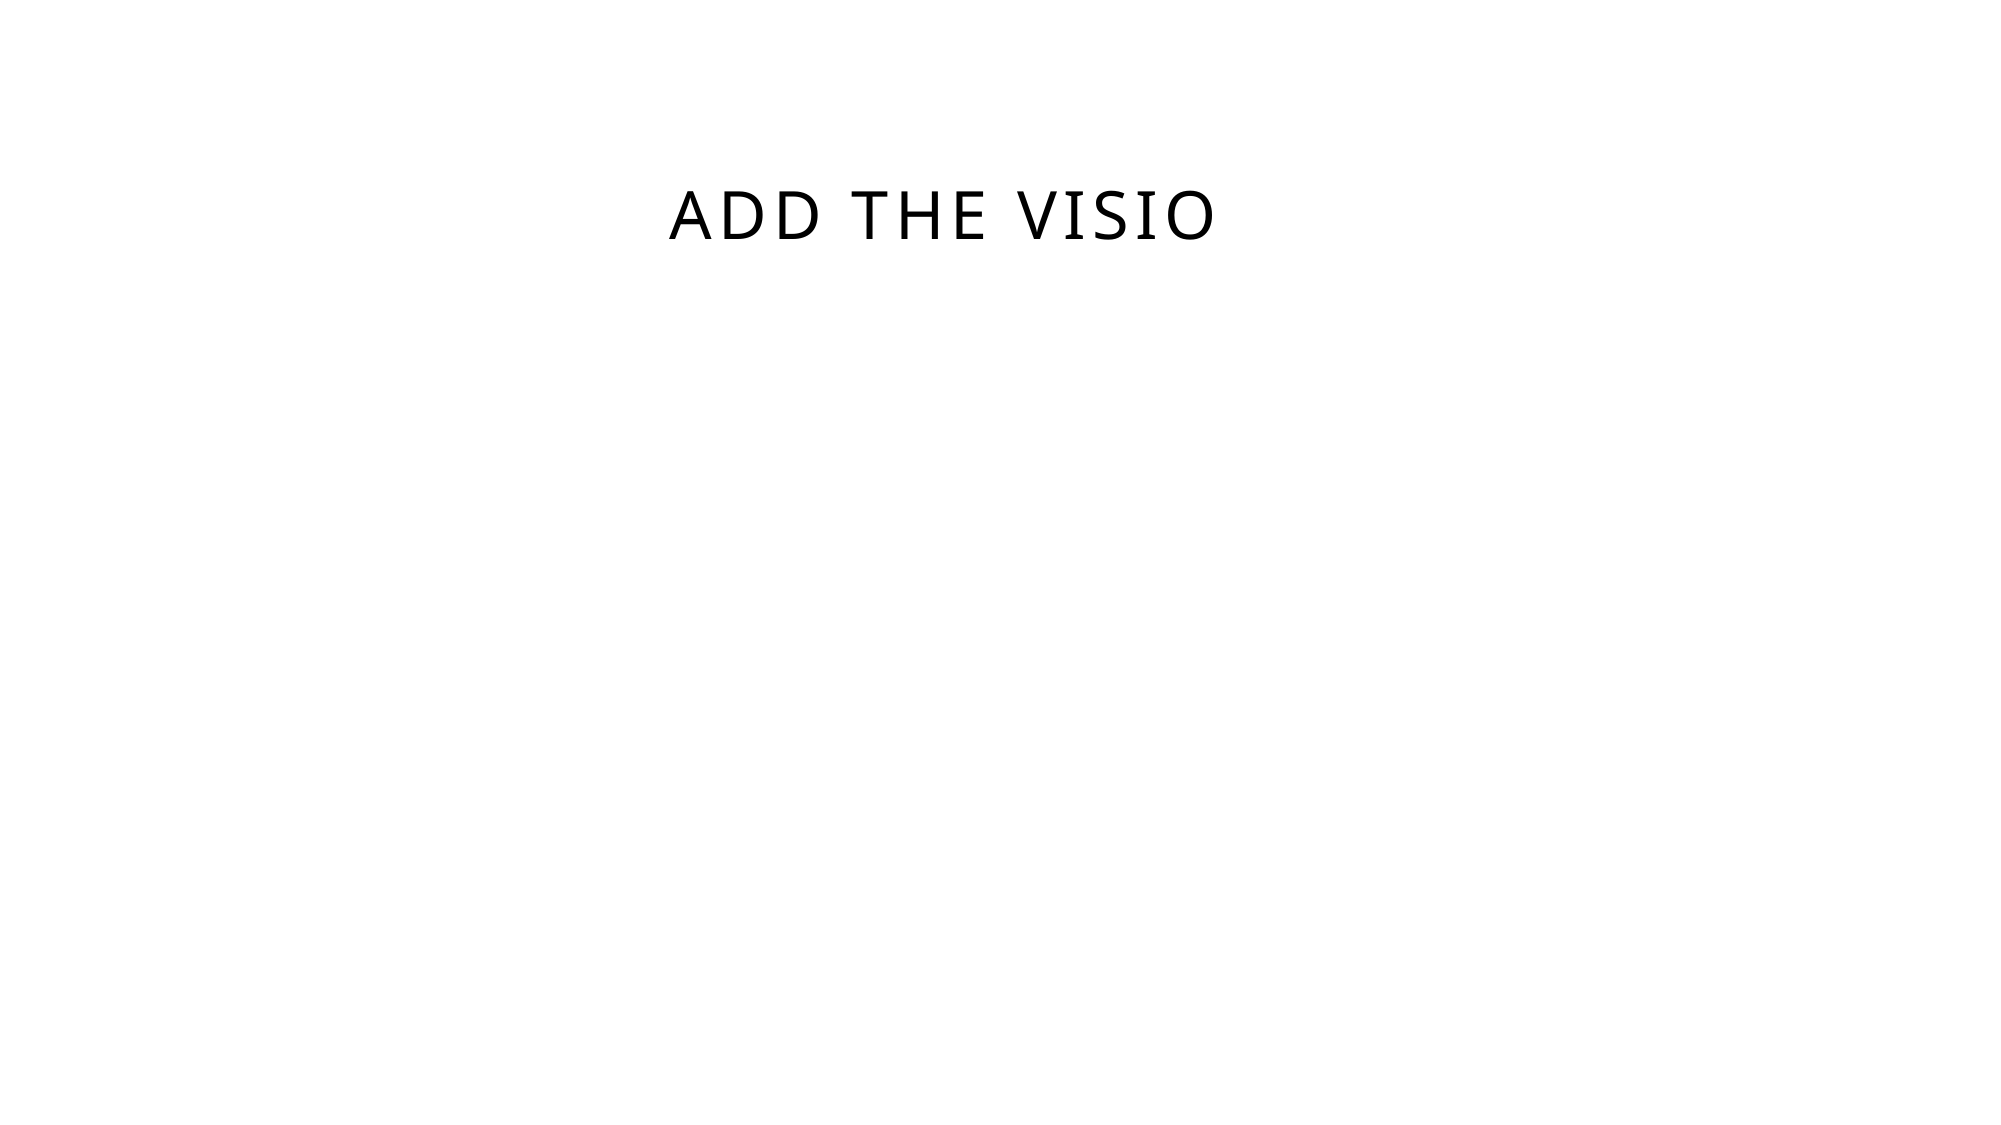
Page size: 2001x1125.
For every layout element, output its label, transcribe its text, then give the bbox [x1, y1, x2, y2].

title Add the visio [630, 119, 1280, 262]
